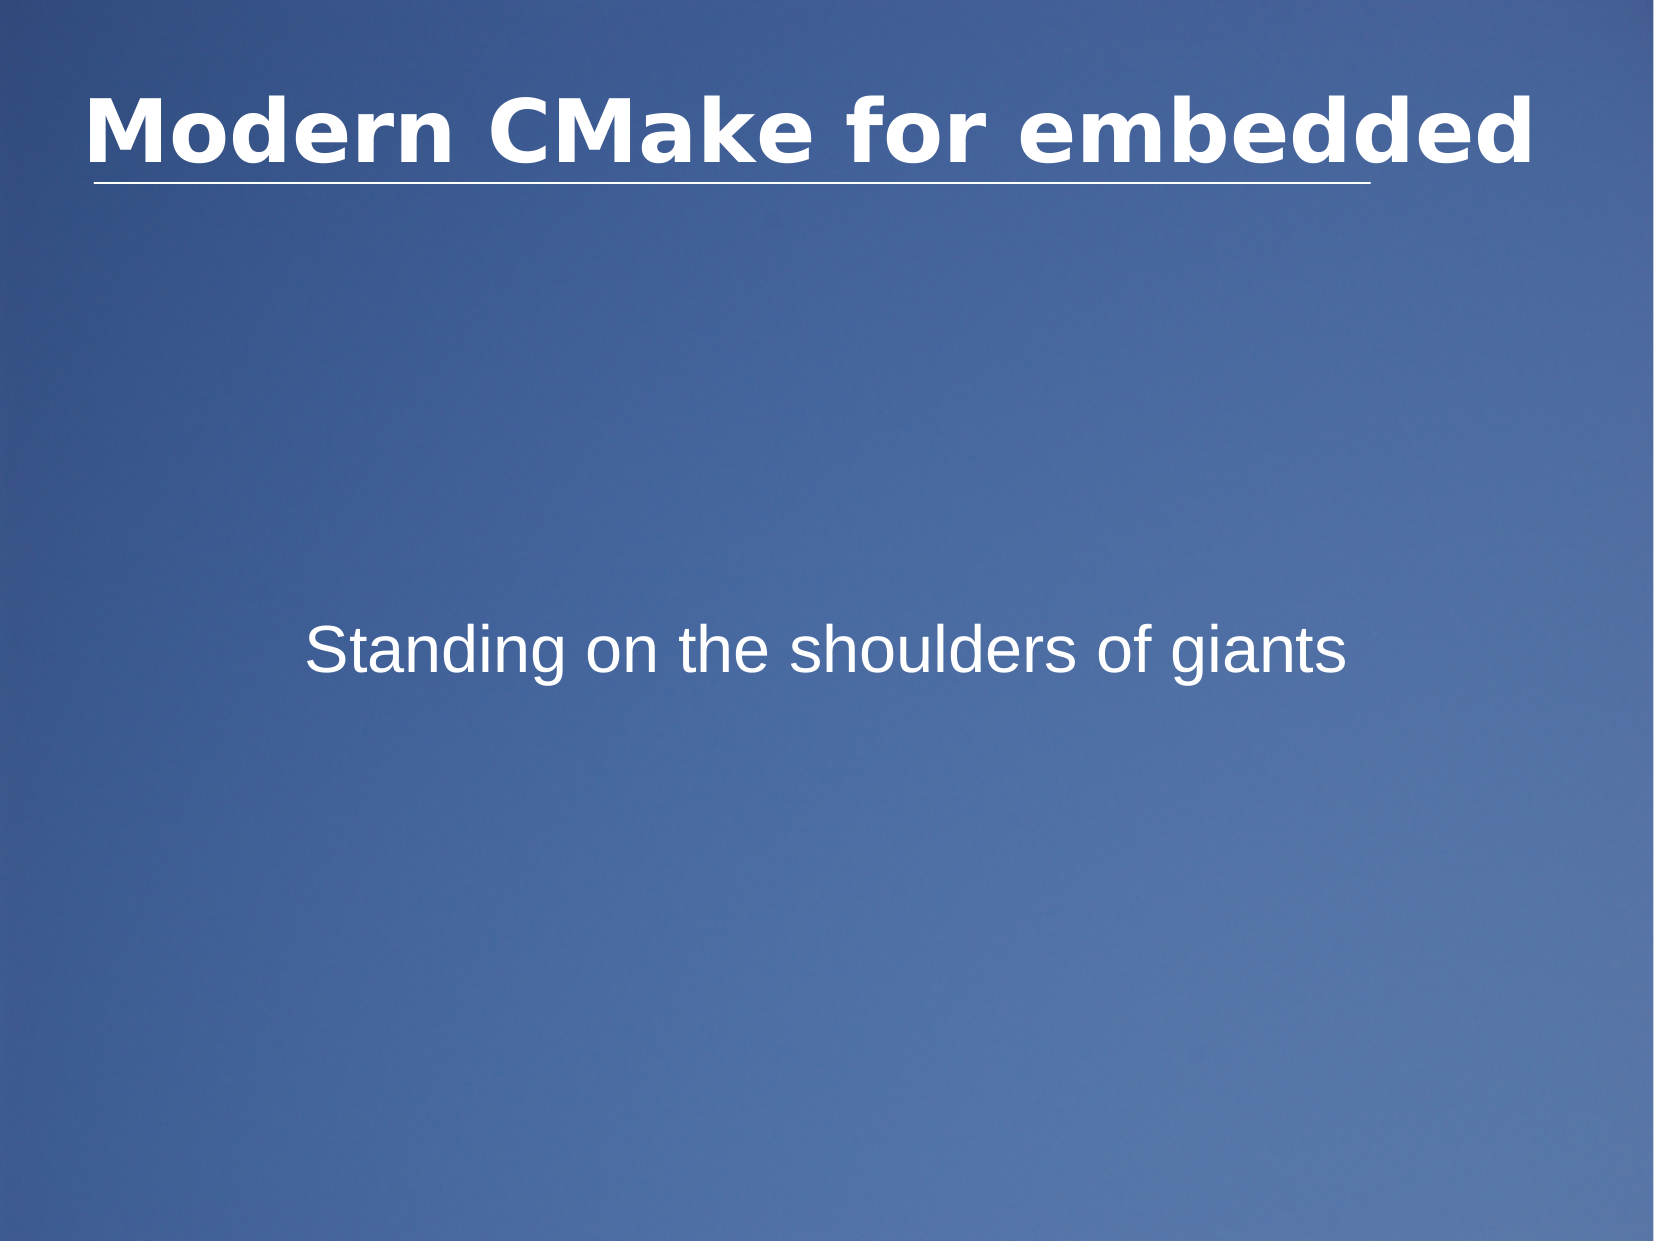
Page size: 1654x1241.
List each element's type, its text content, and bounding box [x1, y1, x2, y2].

title Modern CMake for embedded [82, 29, 1571, 237]
picture [0, 0, 1654, 1241]
subtitle Standing on the shoulders of giants [82, 290, 1571, 1010]
